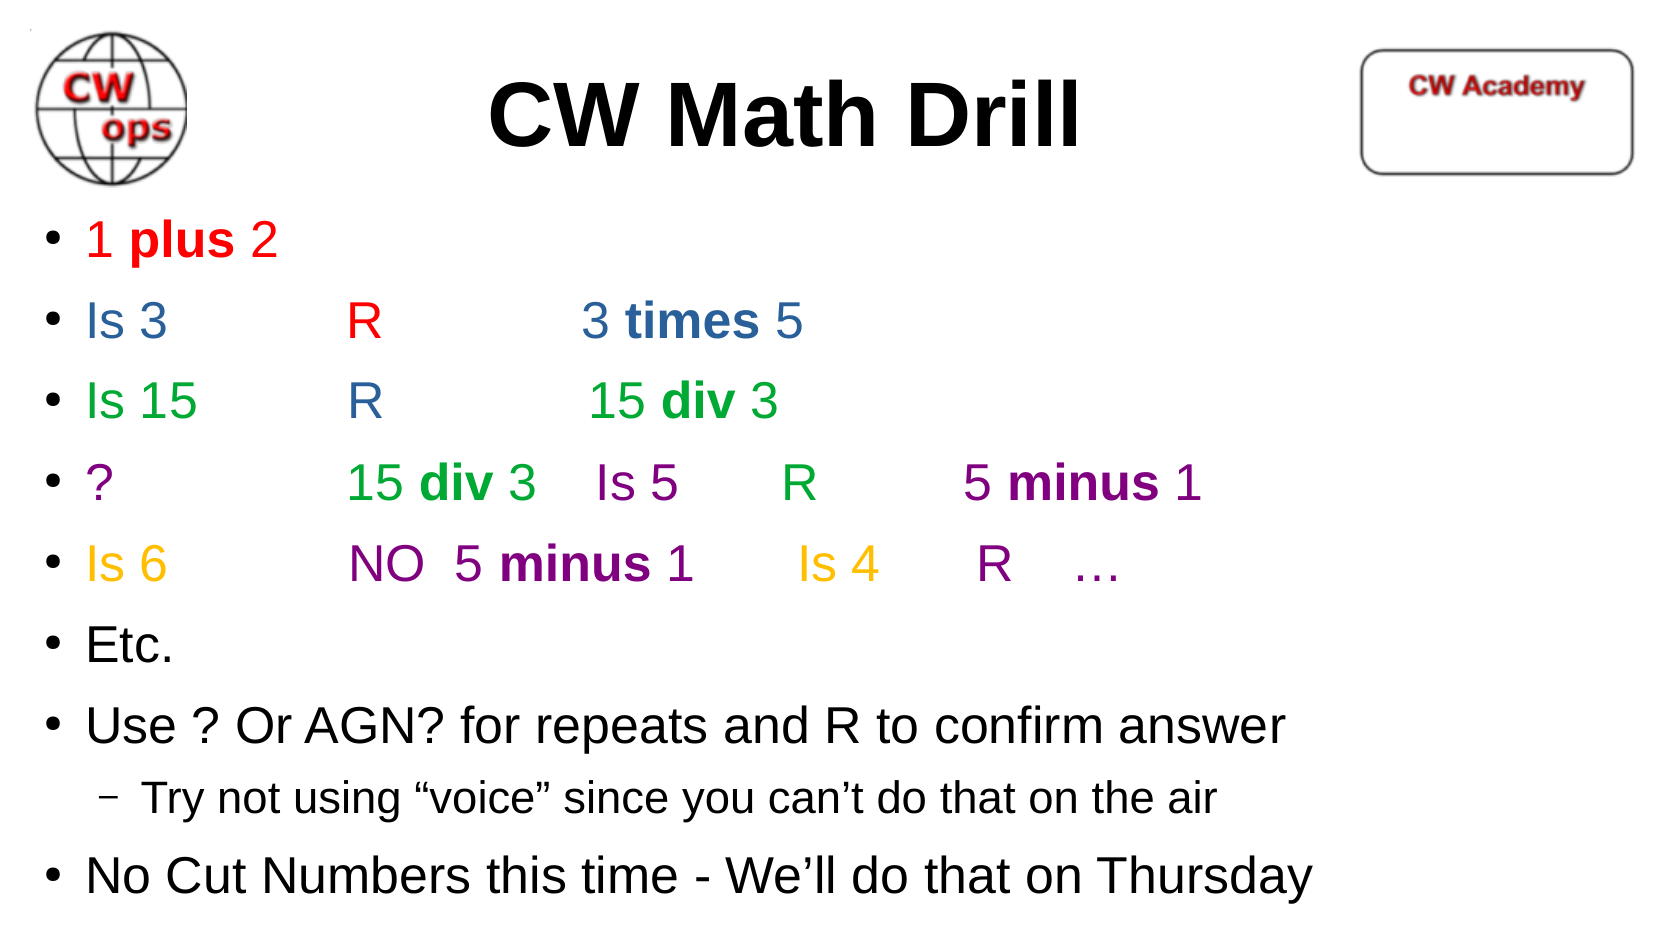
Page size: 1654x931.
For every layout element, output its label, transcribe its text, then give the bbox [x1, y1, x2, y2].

list 1 plus 2 Is 3 R 3 times 5 Is 15 R 15 div 3 ? 15 div 3 Is 5 R 5 minus 1 Is 6 NO 5 minus 1 Is 4 R … Etc. Use ? Or AGN? for repeats and R to confirm answer Try not using “voice” since you can’t do that on the air No Cut Numbers this time - We’ll do that on Thursday [30, 210, 1636, 912]
picture [30, 29, 187, 180]
title CW Math Drill [41, 37, 1531, 193]
picture [1531, 37, 1640, 186]
